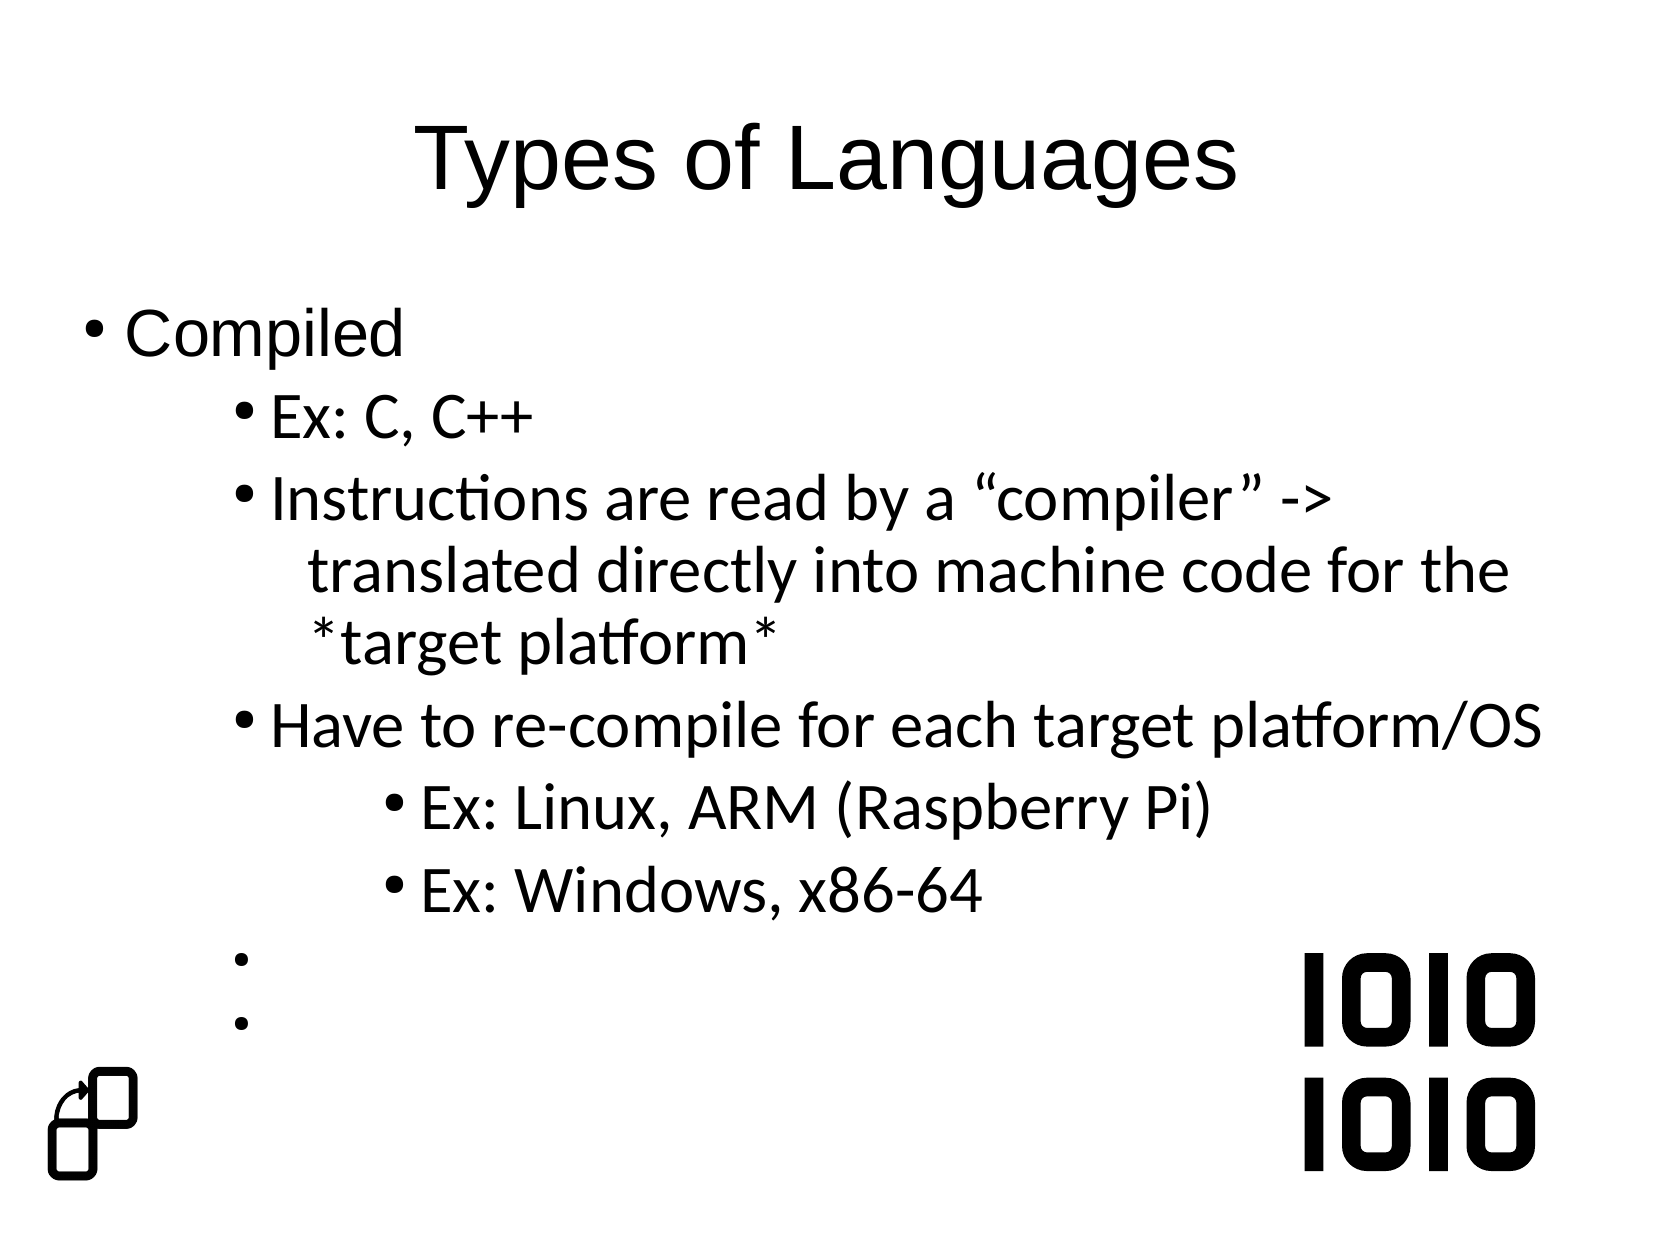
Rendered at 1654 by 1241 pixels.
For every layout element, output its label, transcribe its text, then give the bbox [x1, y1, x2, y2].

title Types of Languages [82, 97, 1571, 209]
picture [1268, 911, 1571, 1214]
list Compiled Ex: C, C++ Instructions are read by a “compiler” -> translated directly into machine code for the *target platform* Have to re-compile for each target platform/OS Ex: Linux, ARM (Raspberry Pi) Ex: Windows, x86-64 [82, 290, 1571, 1010]
picture [30, 1062, 153, 1186]
